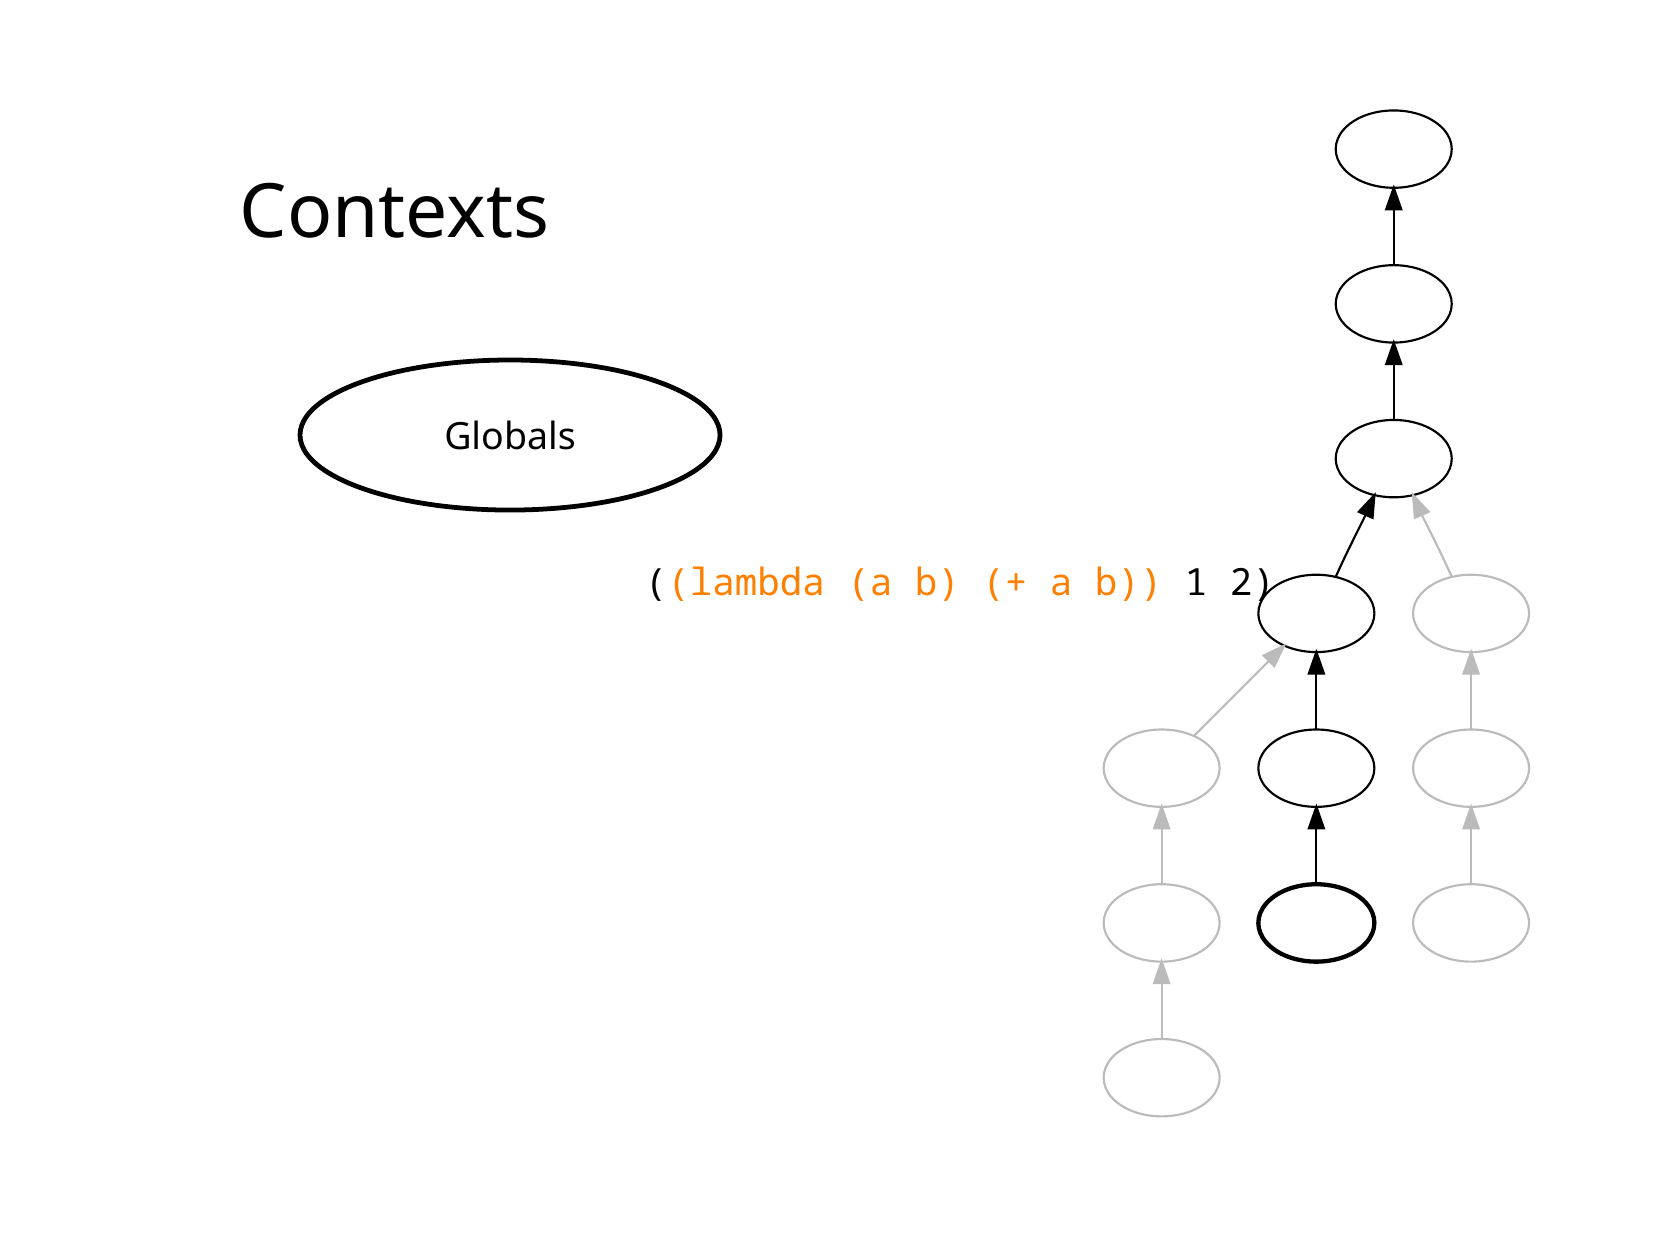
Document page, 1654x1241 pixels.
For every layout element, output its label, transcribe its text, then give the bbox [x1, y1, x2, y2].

text_box Globals [300, 360, 721, 511]
text_box ((lambda (a b) (+ a b)) 1 2) [630, 547, 1185, 601]
text_box Contexts [225, 150, 512, 240]
picture [1095, 101, 1538, 1126]
